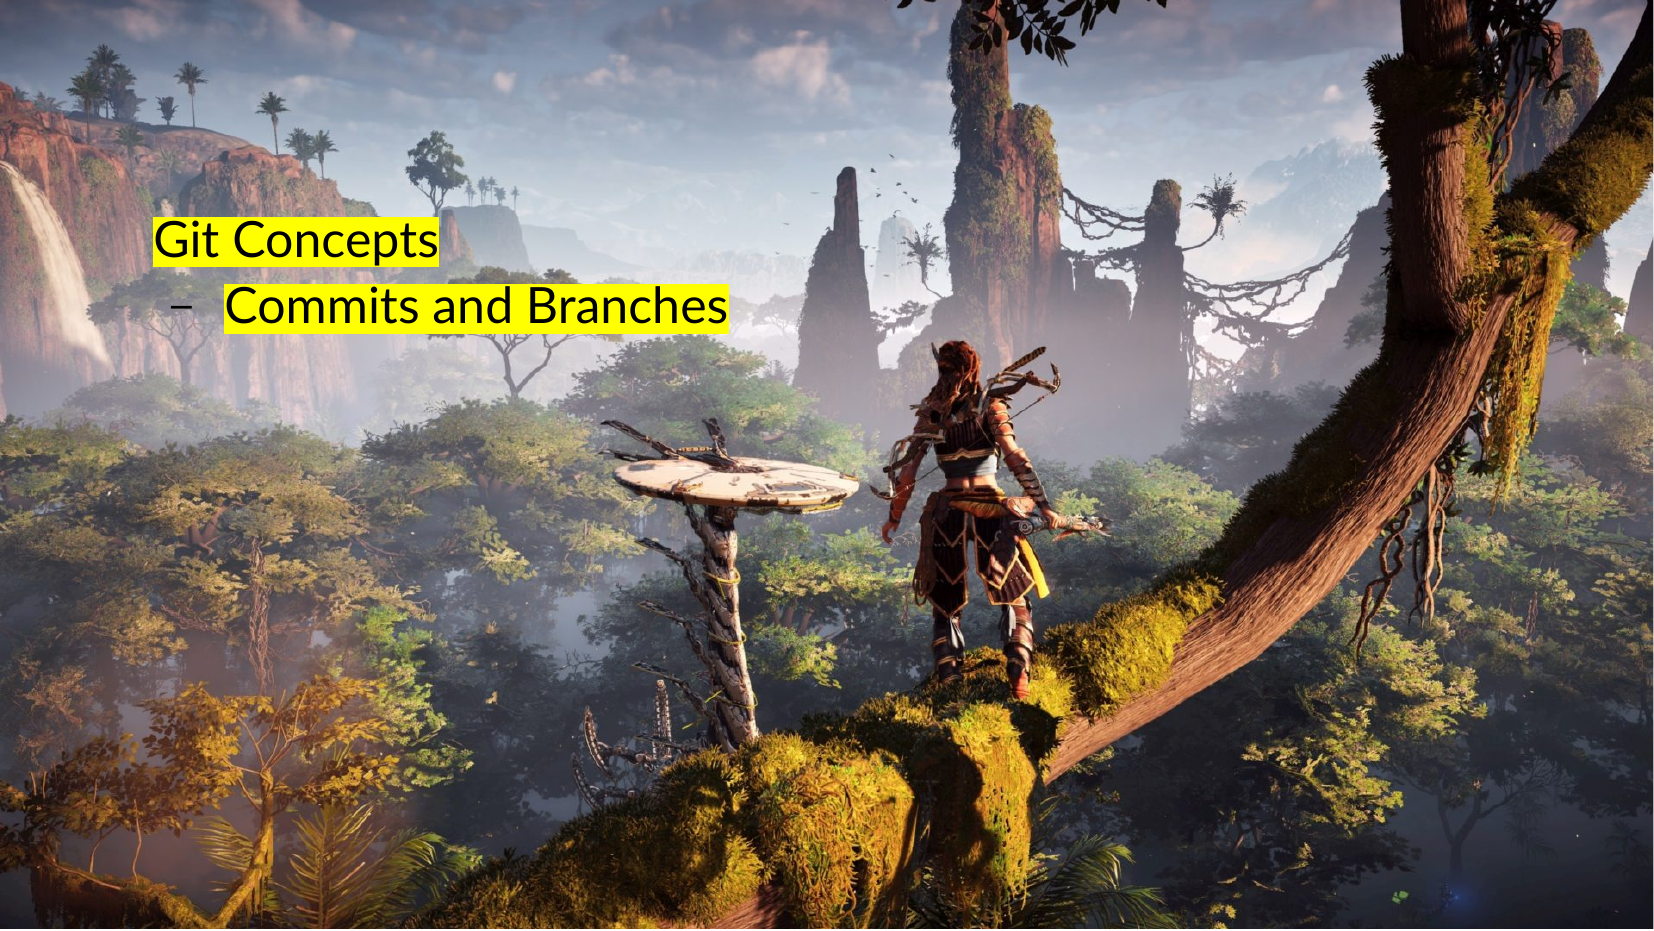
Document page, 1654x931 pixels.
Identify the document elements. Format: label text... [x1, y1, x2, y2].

list Git Concepts Commits and Branches [82, 217, 1571, 839]
picture [0, 0, 1654, 929]
